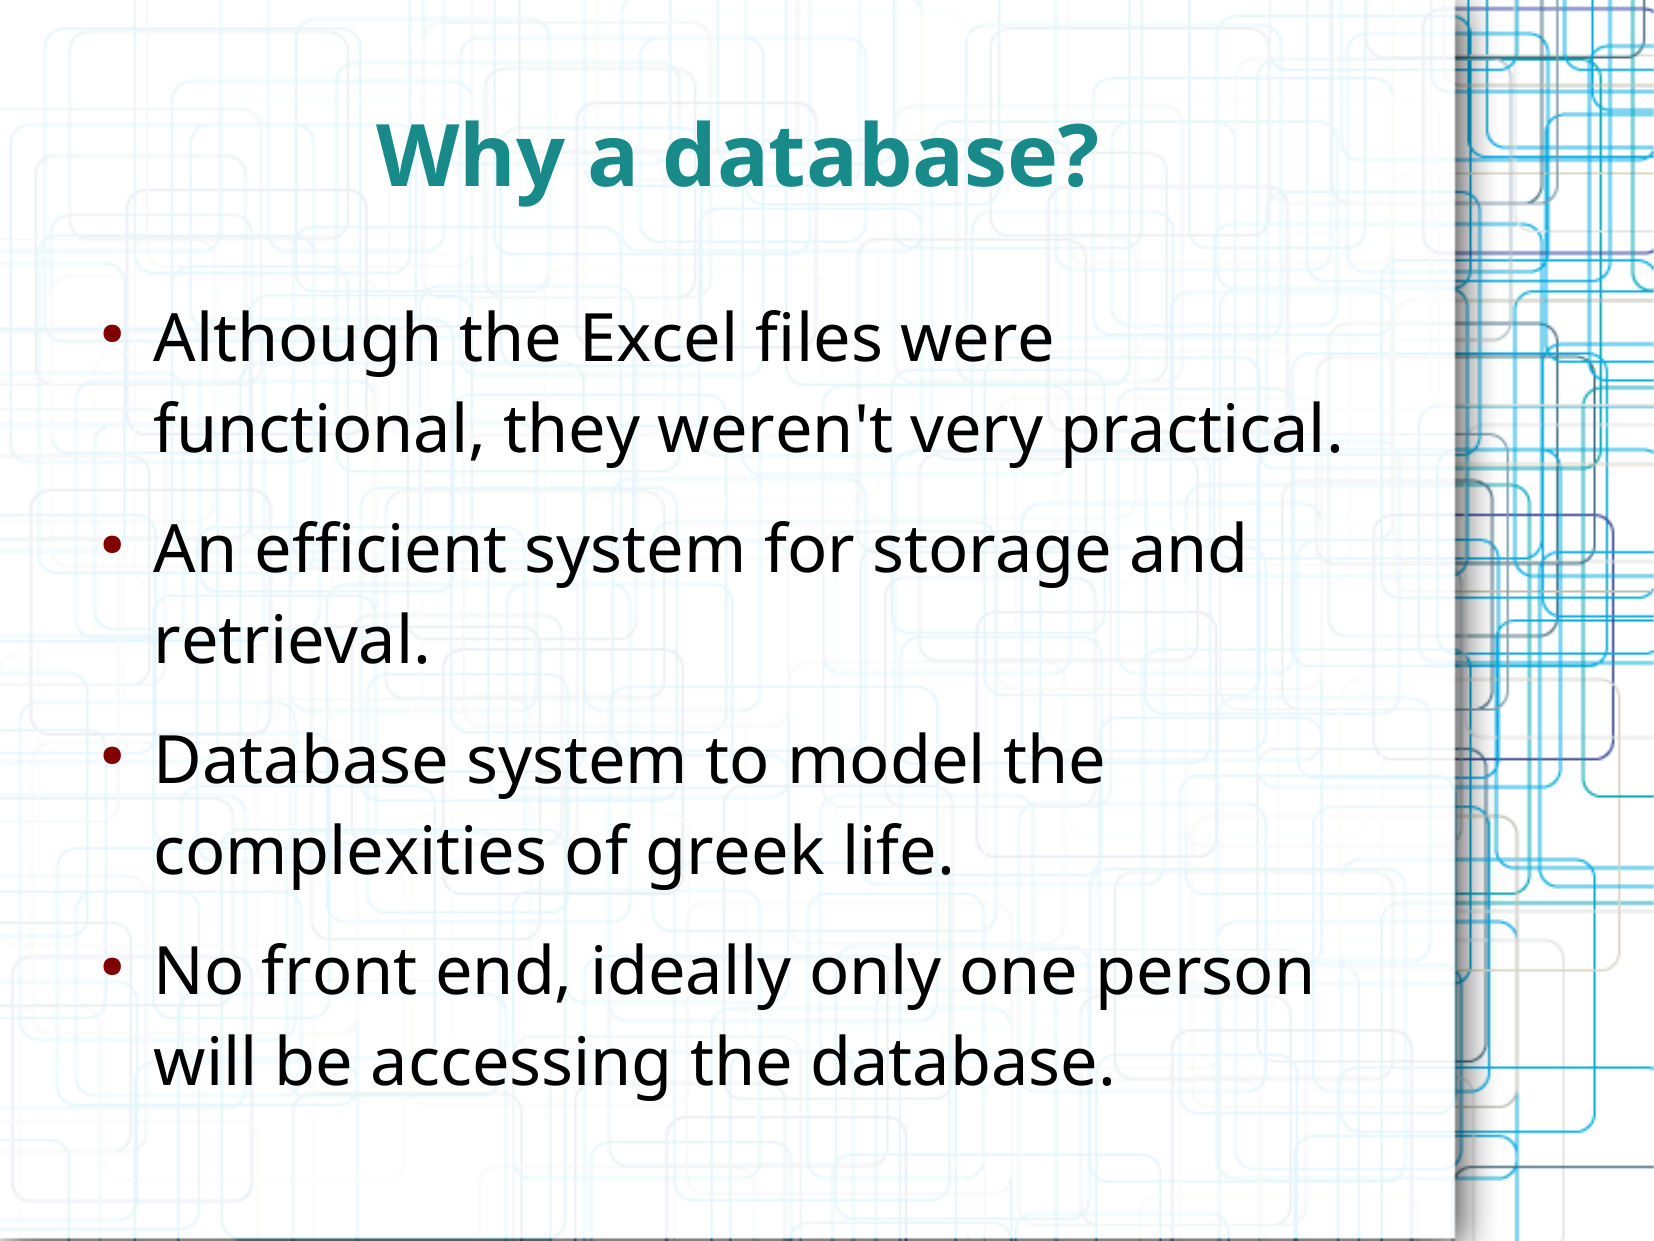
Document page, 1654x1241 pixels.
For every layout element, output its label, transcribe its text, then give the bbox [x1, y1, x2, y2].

picture [0, 0, 1654, 1241]
list Although the Excel files were functional, they weren't very practical. An efficient system for storage and retrieval. Database system to model the complexities of greek life. No front end, ideally only one person will be accessing the database. [82, 290, 1366, 1109]
title Why a database? [59, 49, 1418, 257]
